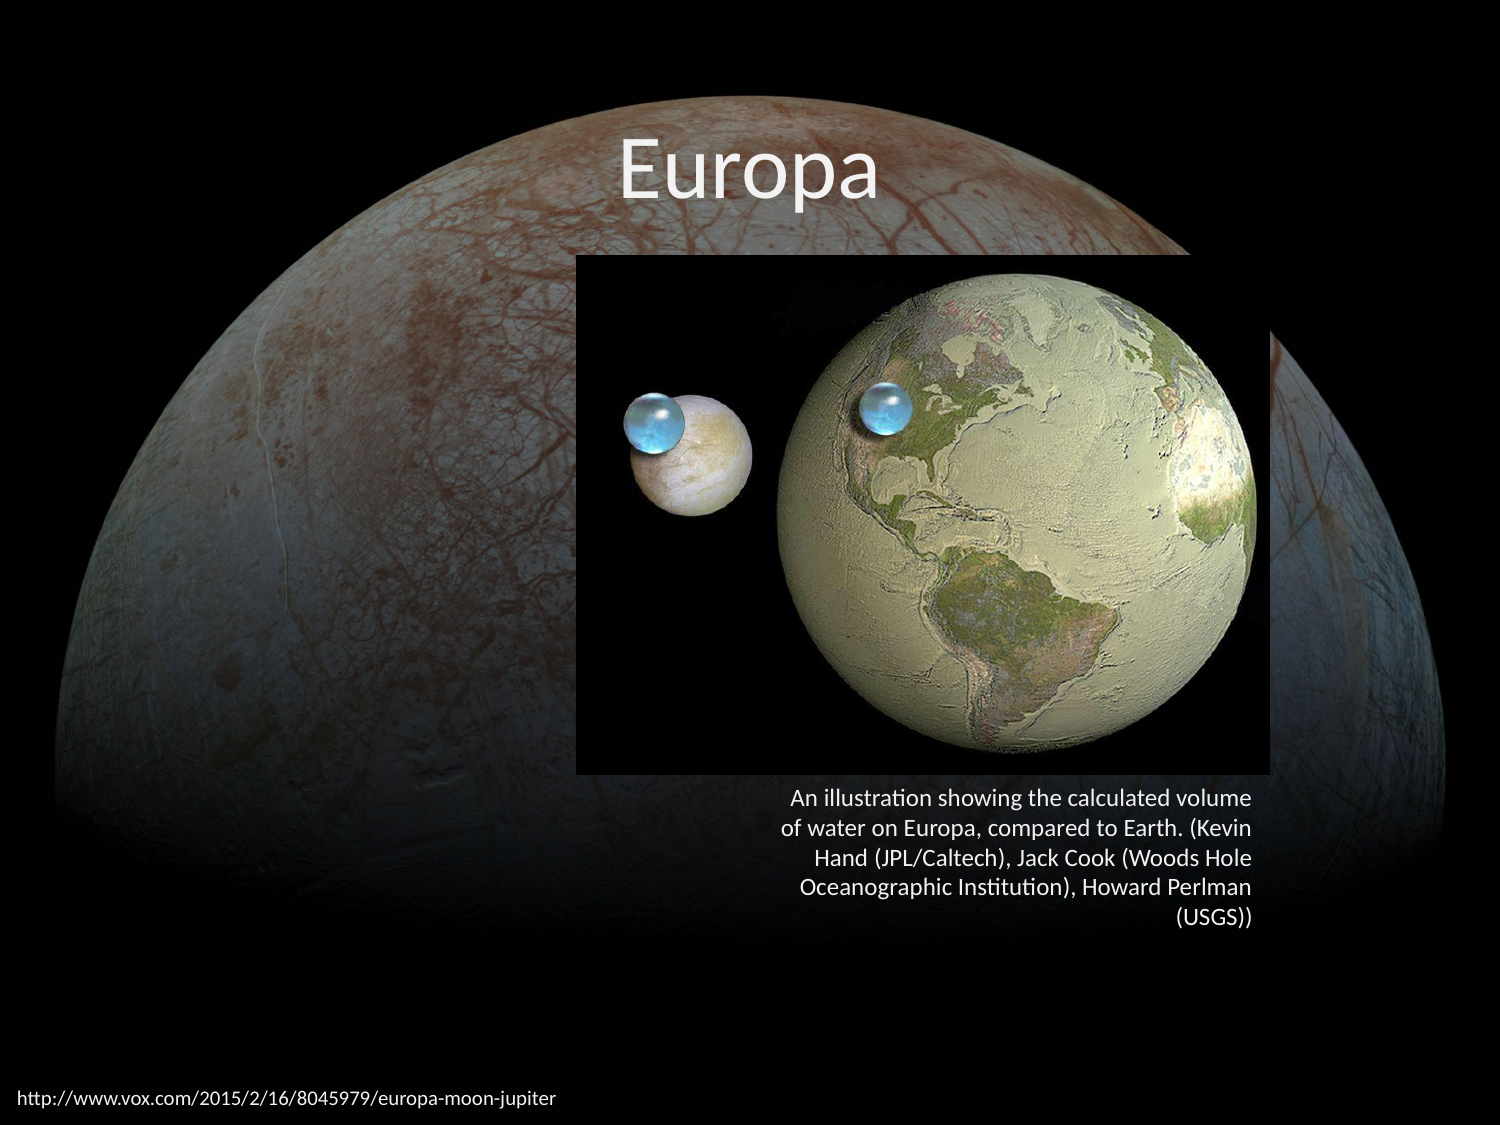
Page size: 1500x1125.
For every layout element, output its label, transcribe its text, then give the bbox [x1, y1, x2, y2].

text_box http://www.vox.com/2015/2/16/8045979/europa-moon-jupiter [1, 1052, 786, 1118]
text_box An illustration showing the calculated volume of water on Europa, compared to Earth. (Kevin Hand (JPL/Caltech), Jack Cook (Woods Hole Oceanographic Institution), Howard Perlman (USGS)) [753, 773, 1268, 941]
picture [0, 8, 1500, 1118]
title Europa [103, 59, 1397, 278]
